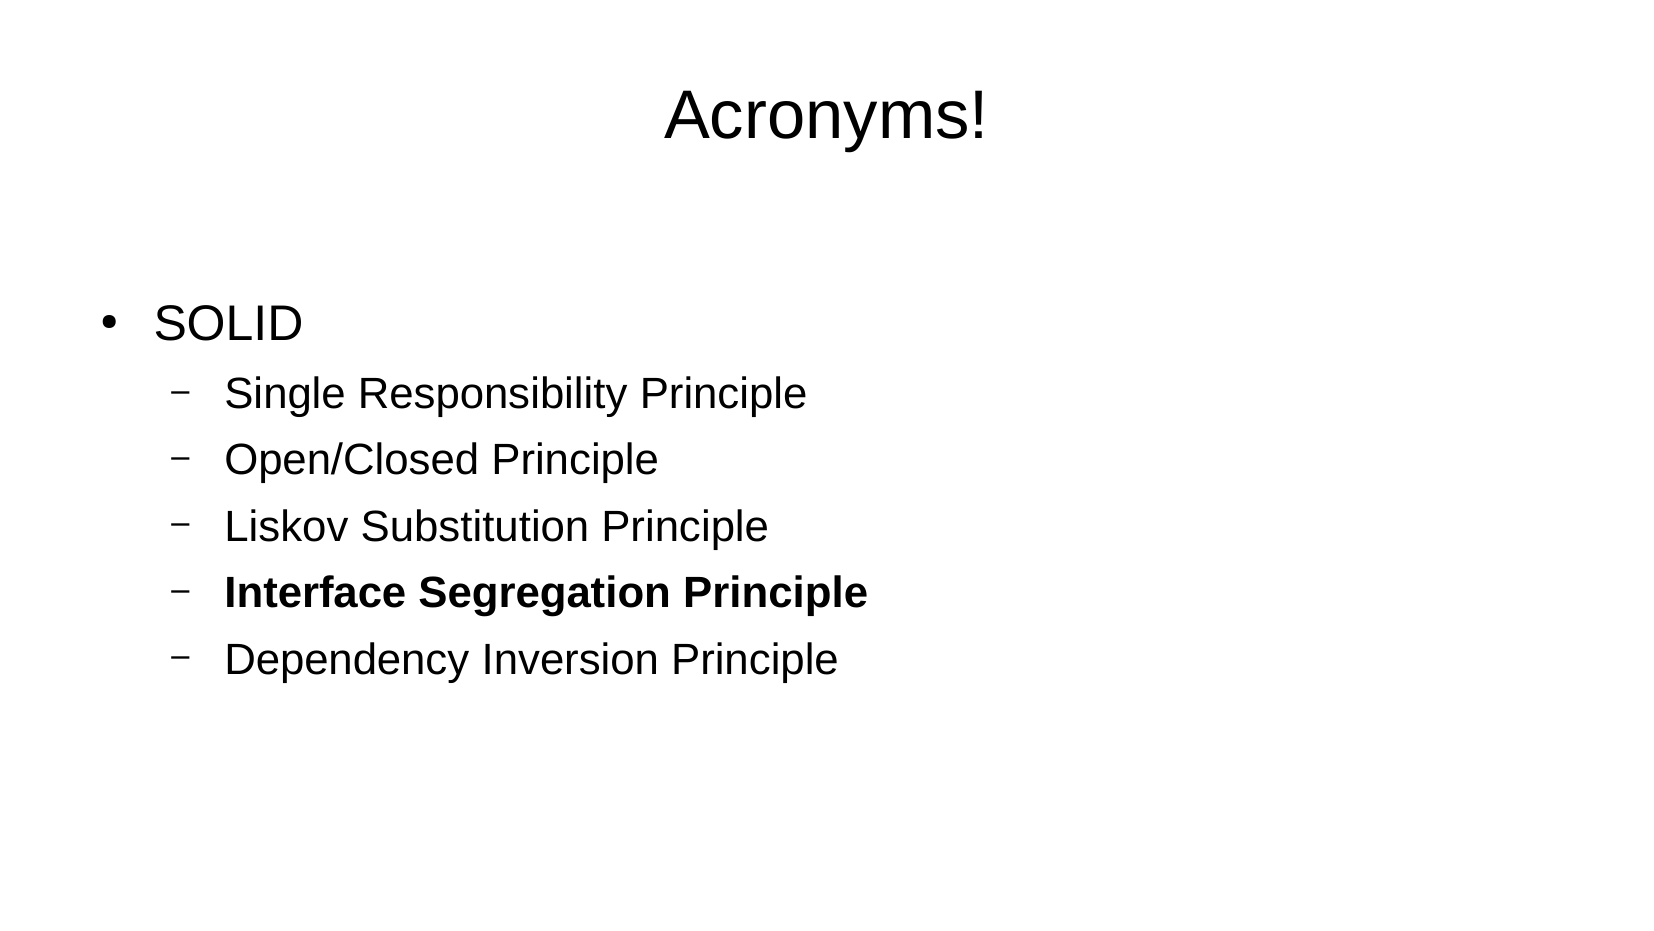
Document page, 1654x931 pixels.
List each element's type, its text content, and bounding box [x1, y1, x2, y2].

list SOLID Single Responsibility Principle Open/Closed Principle Liskov Substitution Principle Interface Segregation Principle Dependency Inversion Principle [82, 217, 1571, 758]
title Acronyms! [82, 37, 1571, 193]
